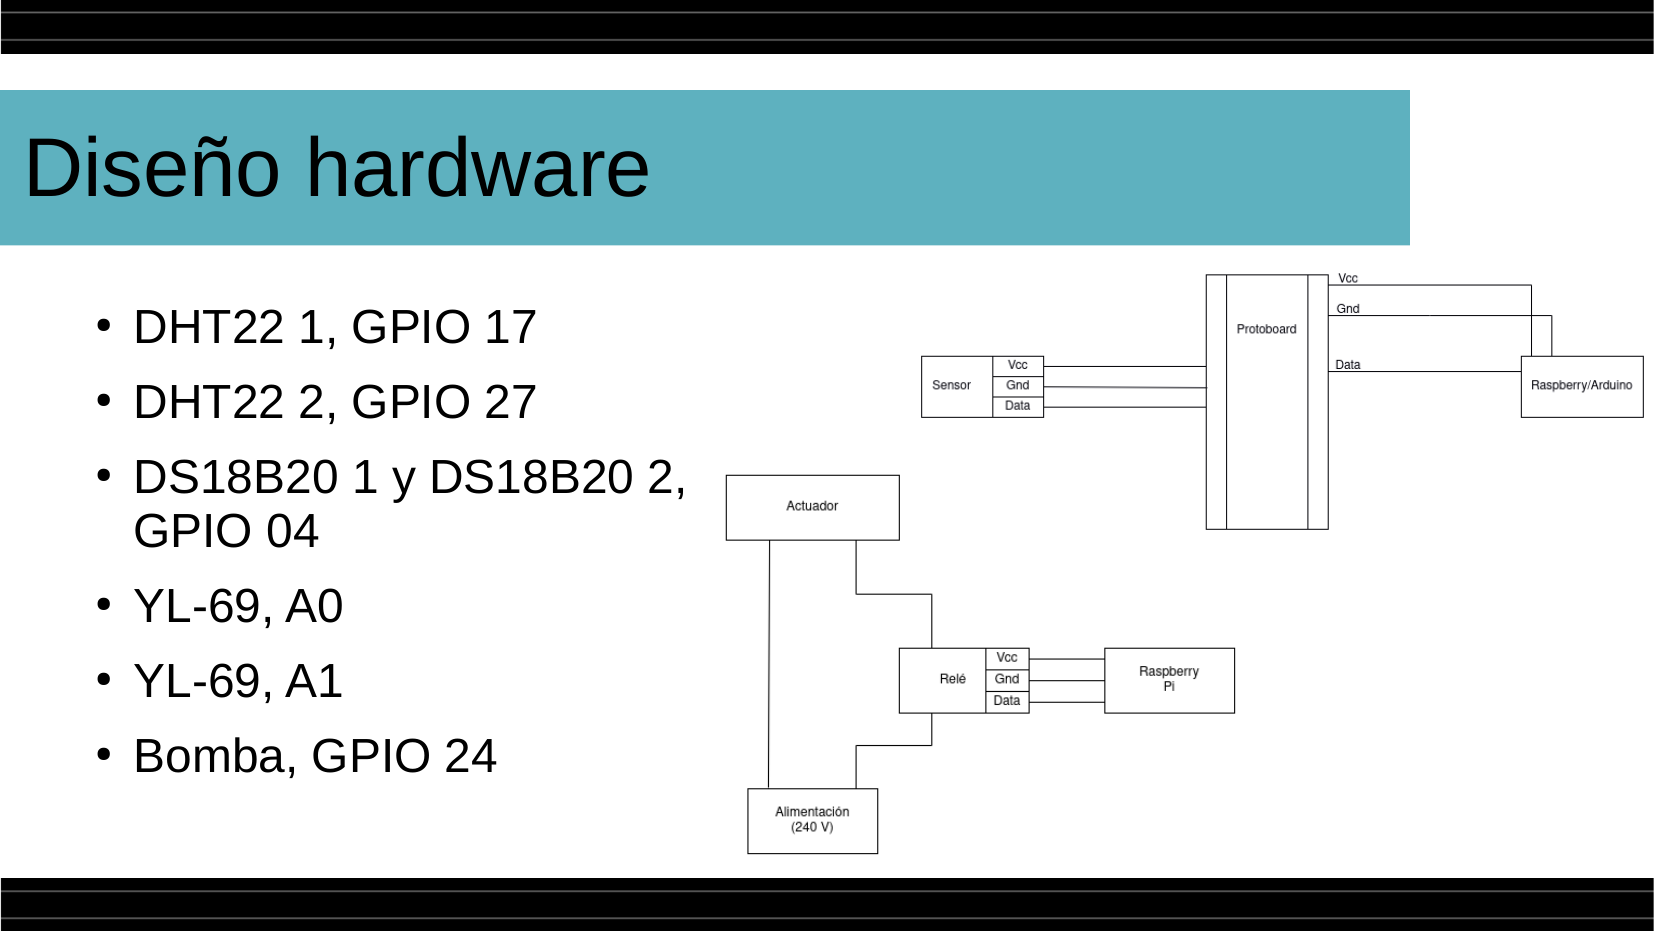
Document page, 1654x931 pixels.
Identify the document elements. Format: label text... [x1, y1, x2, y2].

list DHT22 1, GPIO 17 DHT22 2, GPIO 27 DS18B20 1 y DS18B20 2, GPIO 04 YL-69, A0 YL-69, A1 Bomba, GPIO 24 [82, 299, 809, 786]
picture [715, 254, 1654, 865]
picture [0, 878, 1654, 931]
title Diseño hardware [0, 90, 1410, 246]
picture [0, 0, 1654, 54]
